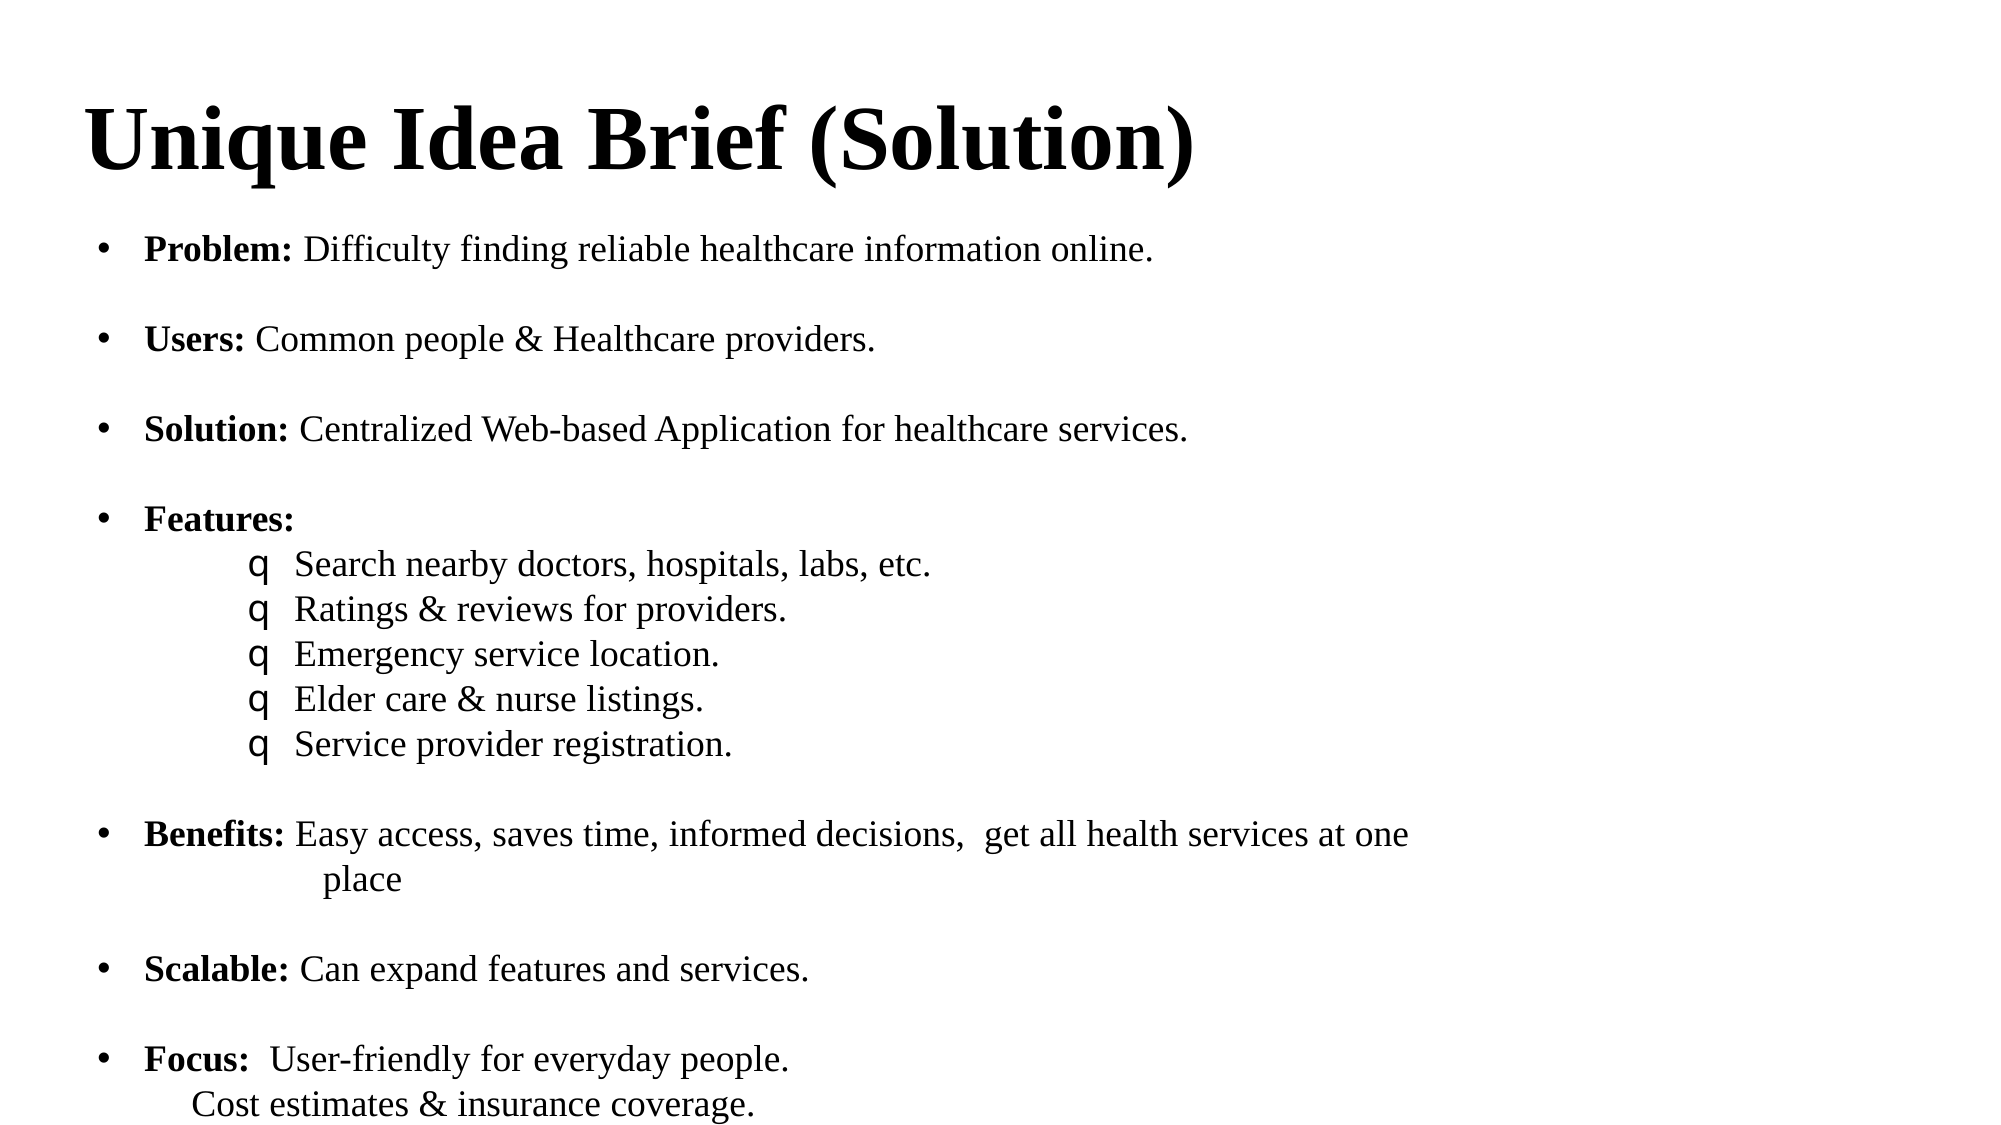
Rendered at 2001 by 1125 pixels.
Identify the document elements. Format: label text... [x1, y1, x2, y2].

title Unique Idea Brief (Solution) [68, 30, 1794, 249]
text_box Problem: Difficulty finding reliable healthcare information online. Users: Common people & Healthcare providers. Solution: Centralized Web-based Application for healthcare services. Features: Search nearby doctors, hospitals, labs, etc. Ratings & reviews for providers. Emergency service location. Elder care & nurse listings. Service provider registration. Benefits: Easy access, saves time, informed decisions, get all health services at one place Scalable: Can expand features and services. Focus: User-friendly for everyday people. Cost estimates & insurance coverage. [82, 217, 1506, 1125]
